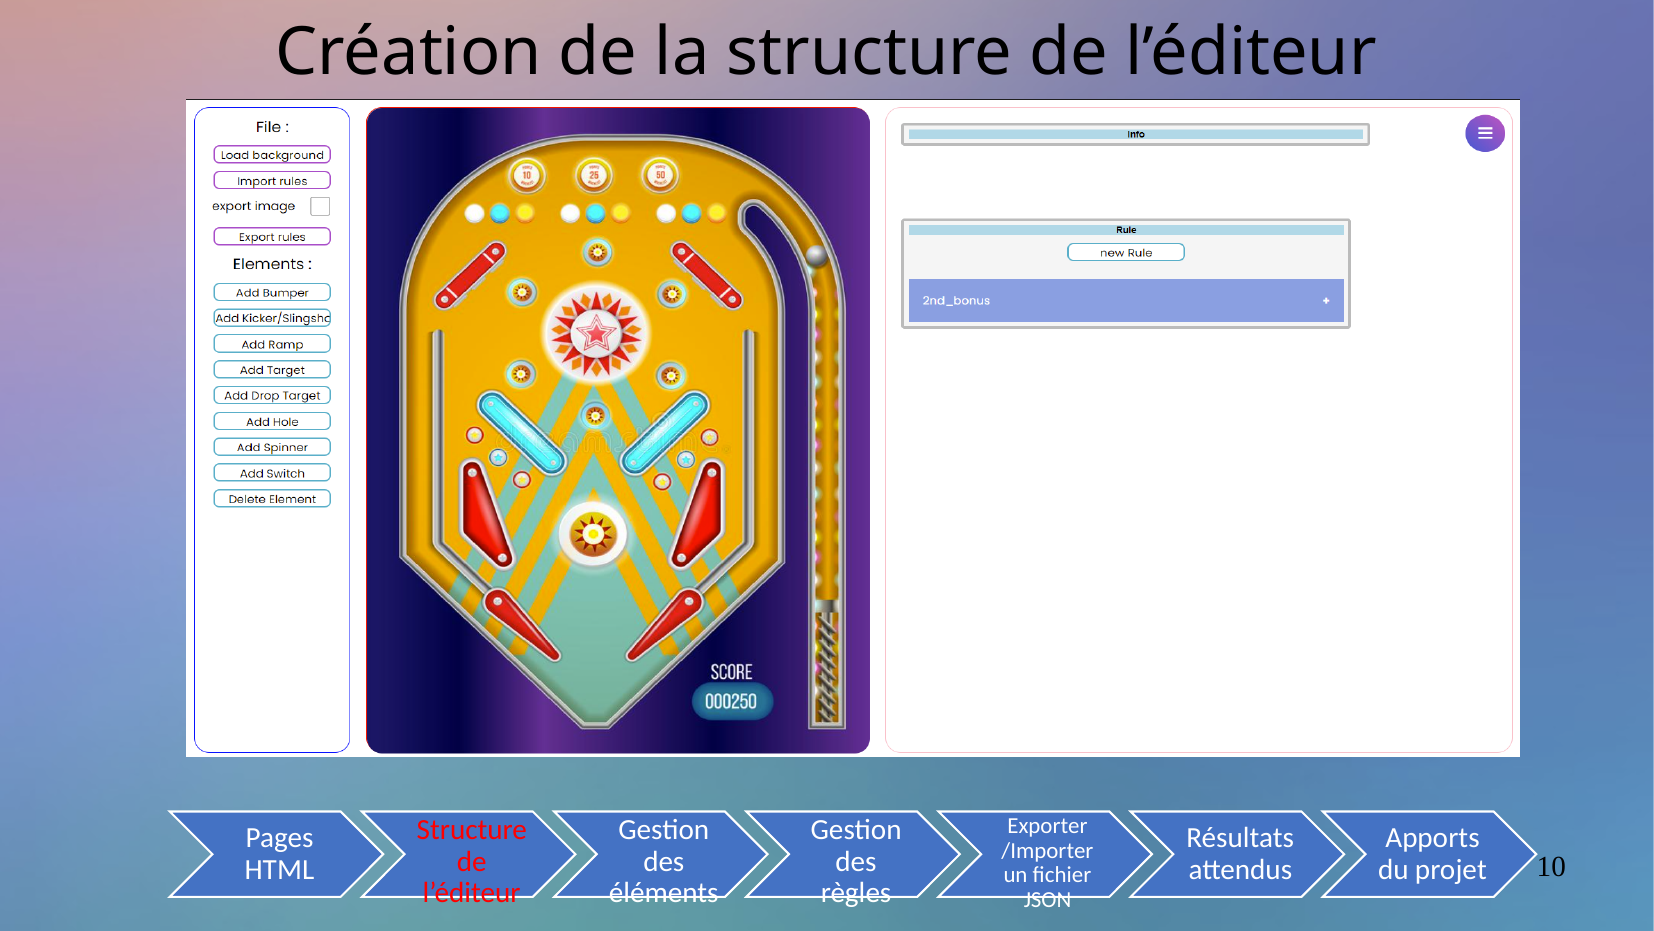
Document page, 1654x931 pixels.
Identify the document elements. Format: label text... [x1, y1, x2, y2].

text_box Gestion des éléments [554, 811, 768, 897]
text_box Structure de l’éditeur [361, 811, 576, 897]
text_box Création de la structure de l’éditeur [83, 0, 1570, 96]
text_box Pages HTML [169, 811, 384, 897]
text_box Apports du projet [1322, 811, 1536, 897]
text_box [1536, 847, 1571, 912]
text_box Gestion des règles [746, 811, 960, 897]
picture [0, 0, 1654, 931]
text_box Résultats attendus [1130, 811, 1345, 897]
text_box Exporter /Importer un fichier JSON [938, 811, 1152, 897]
